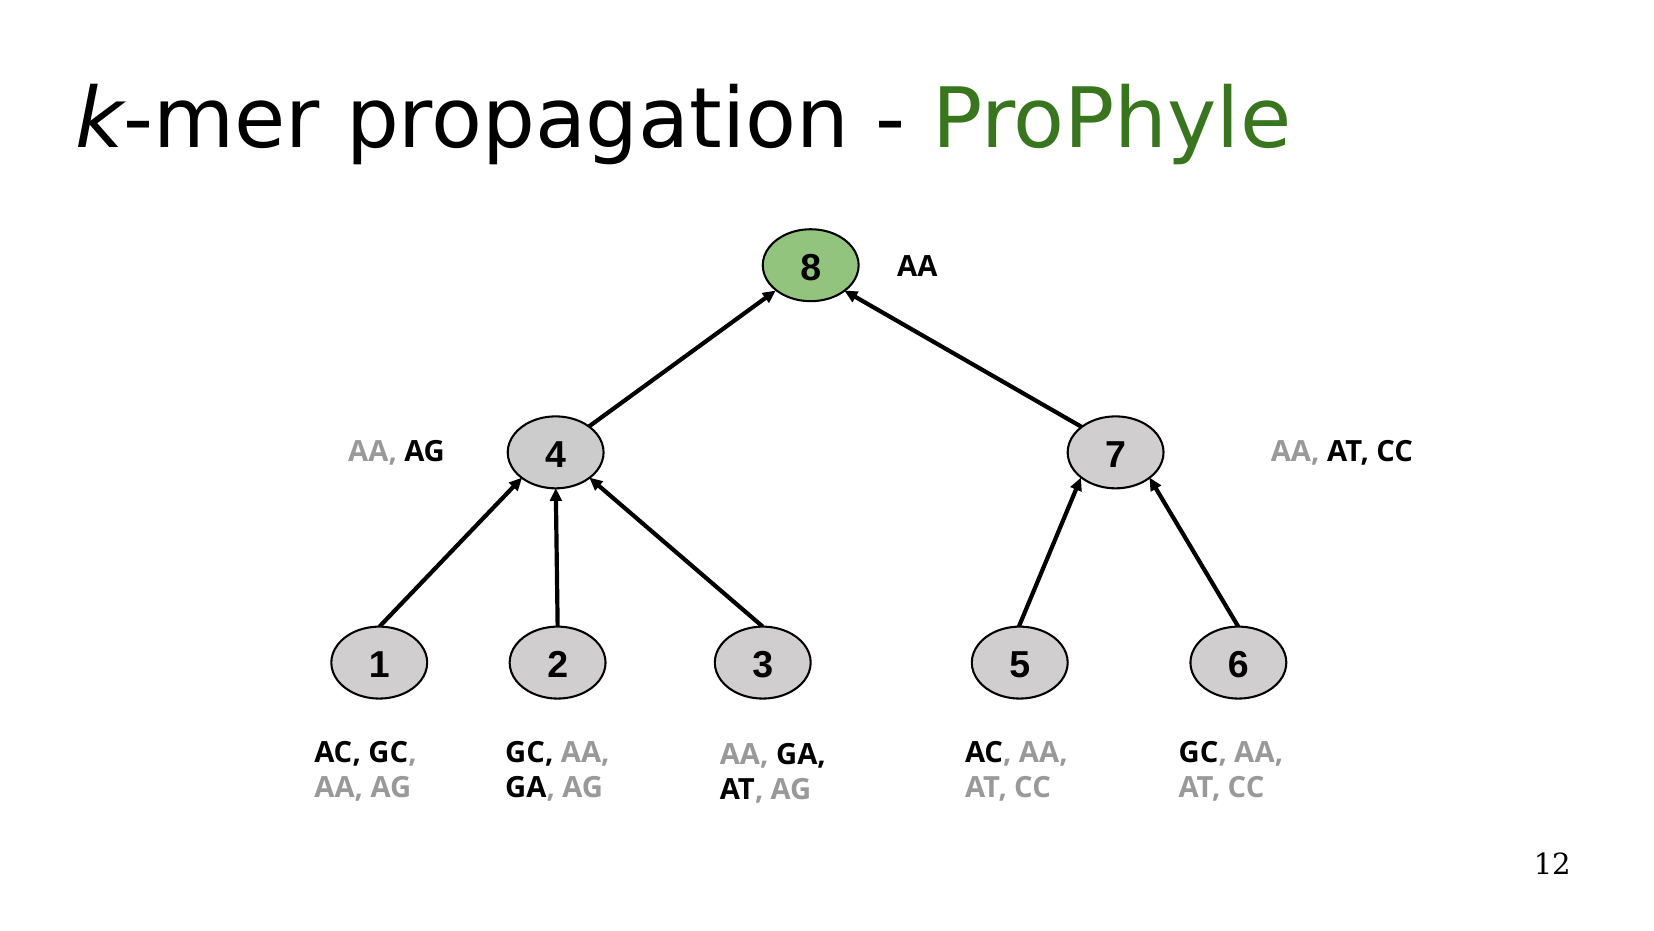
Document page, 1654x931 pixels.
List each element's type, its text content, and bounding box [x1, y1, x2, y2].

text_box 8 [762, 229, 859, 302]
text_box AC, GC, AA, AG [299, 725, 479, 776]
text_box 2 [509, 626, 606, 699]
text_box 4 [507, 416, 604, 489]
text_box 1 [331, 626, 428, 699]
text_box GC, AA, AT, CC [1163, 725, 1342, 776]
text_box AA, AT, CC [1206, 414, 1478, 487]
text_box GC, AA, GA, AG [490, 725, 669, 776]
text_box AA [872, 229, 962, 302]
text_box AA, GA, AT, AG [704, 728, 892, 779]
text_box 6 [1190, 626, 1287, 699]
text_box 3 [714, 626, 811, 699]
title k-mer propagation - ProPhyle [60, 30, 1621, 211]
text_box 7 [1067, 416, 1164, 489]
text_box AC, AA, AT, CC [949, 725, 1128, 776]
text_box 5 [971, 626, 1068, 699]
text_box AA, AG [309, 425, 484, 476]
